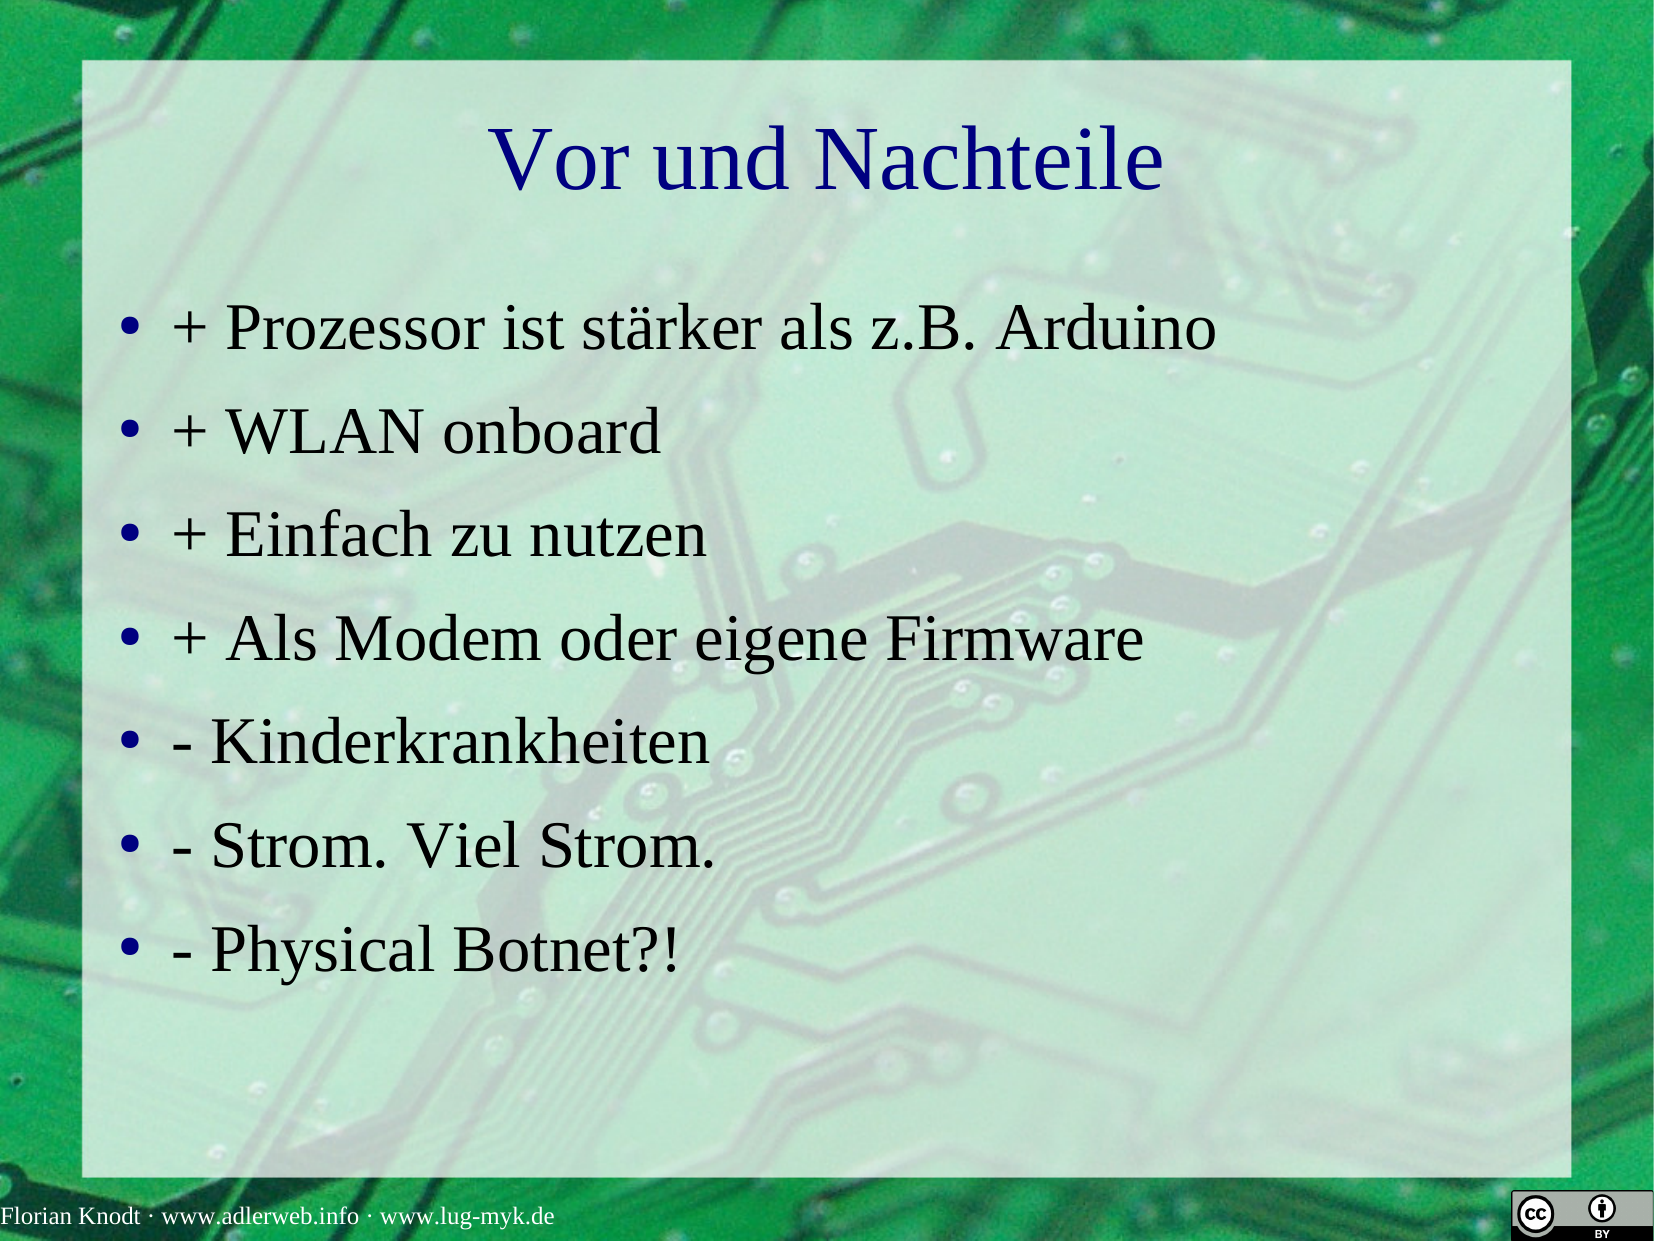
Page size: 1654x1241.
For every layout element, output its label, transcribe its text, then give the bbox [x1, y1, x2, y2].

list + Prozessor ist stärker als z.B. Arduino + WLAN onboard + Einfach zu nutzen + Als Modem oder eigene Firmware - Kinderkrankheiten - Strom. Viel Strom. - Physical Botnet?! [82, 290, 1571, 1010]
picture [0, 0, 1654, 1241]
title Vor und Nachteile [82, 55, 1571, 263]
